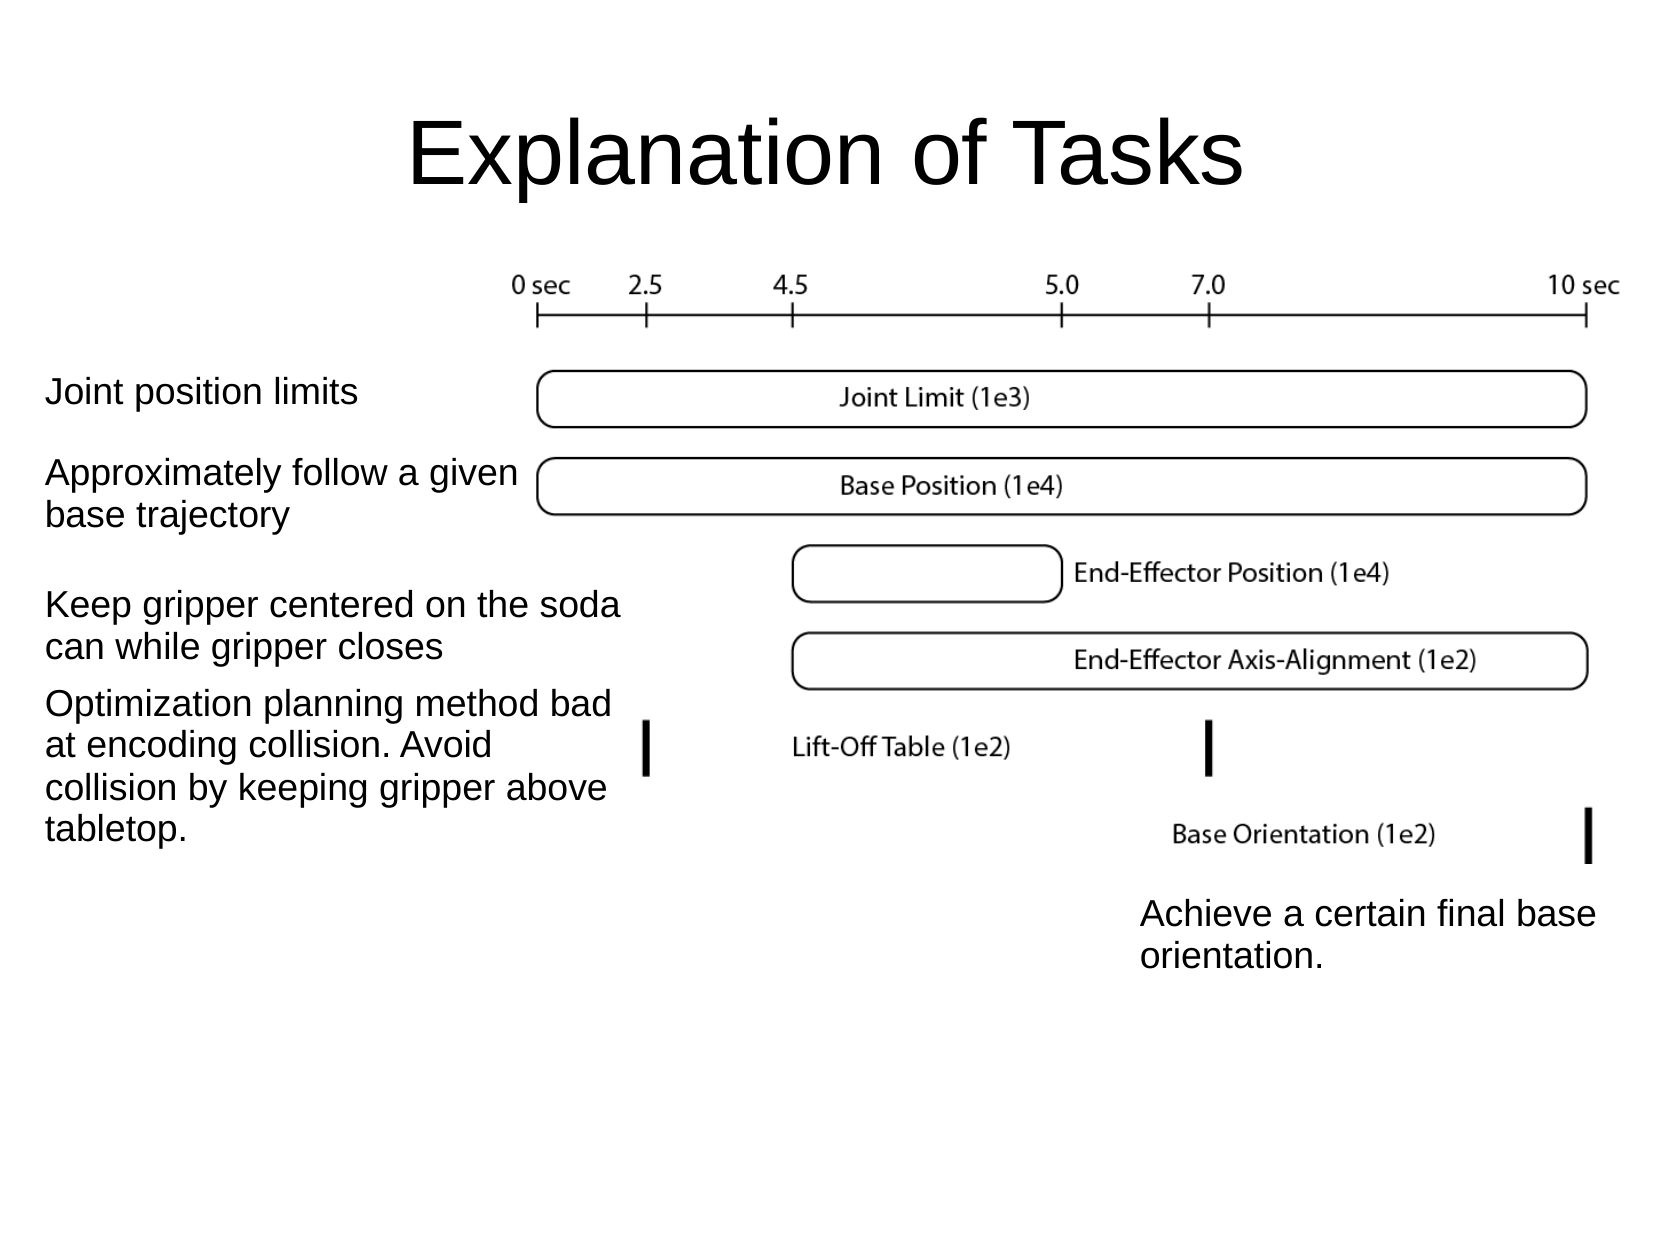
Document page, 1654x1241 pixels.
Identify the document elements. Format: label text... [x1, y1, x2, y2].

picture [510, 269, 1621, 864]
text_box Keep gripper centered on the soda can while gripper closes [30, 575, 661, 675]
text_box Joint position limits [30, 363, 526, 421]
title Explanation of Tasks [82, 49, 1571, 257]
text_box Approximately follow a given base trajectory [30, 444, 541, 544]
text_box Optimization planning method bad at encoding collision. Avoid collision by keeping gripper above tabletop. [30, 674, 646, 858]
text_box Achieve a certain final base orientation. [1125, 885, 1621, 984]
